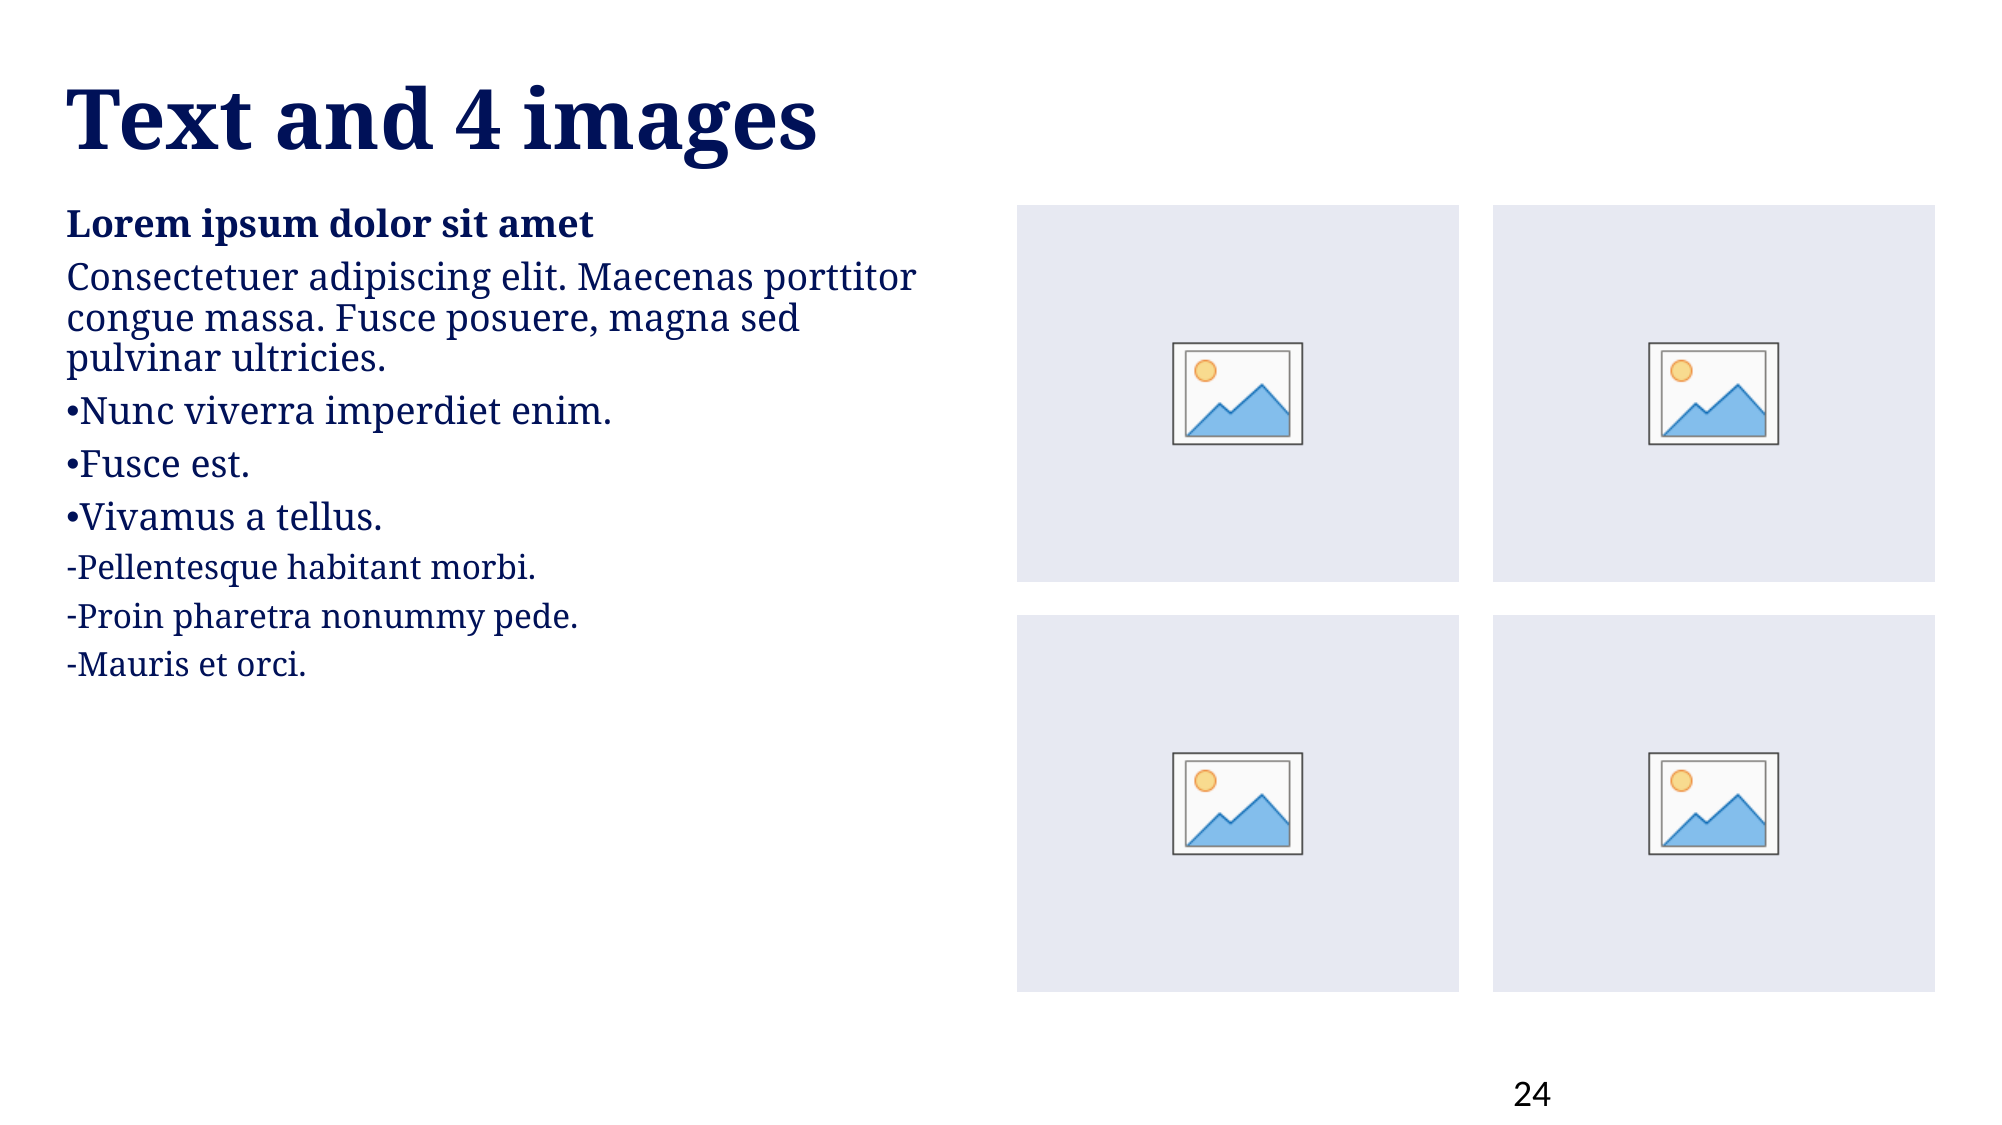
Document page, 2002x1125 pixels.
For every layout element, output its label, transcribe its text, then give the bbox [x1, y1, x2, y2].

list Lorem ipsum dolor sit amet Consectetuer adipiscing elit. Maecenas porttitor congue massa. Fusce posuere, magna sed pulvinar ultricies. Nunc viverra imperdiet enim. Fusce est. Vivamus a tellus. Pellentesque habitant morbi. Proin pharetra nonummy pede. Mauris et orci. [66, 205, 984, 993]
picture [1492, 615, 1935, 993]
picture [1017, 205, 1460, 583]
title Text and 4 images [66, 66, 1935, 138]
picture [1017, 615, 1460, 993]
picture [1492, 205, 1935, 583]
text_box 24 [1498, 1061, 1949, 1122]
